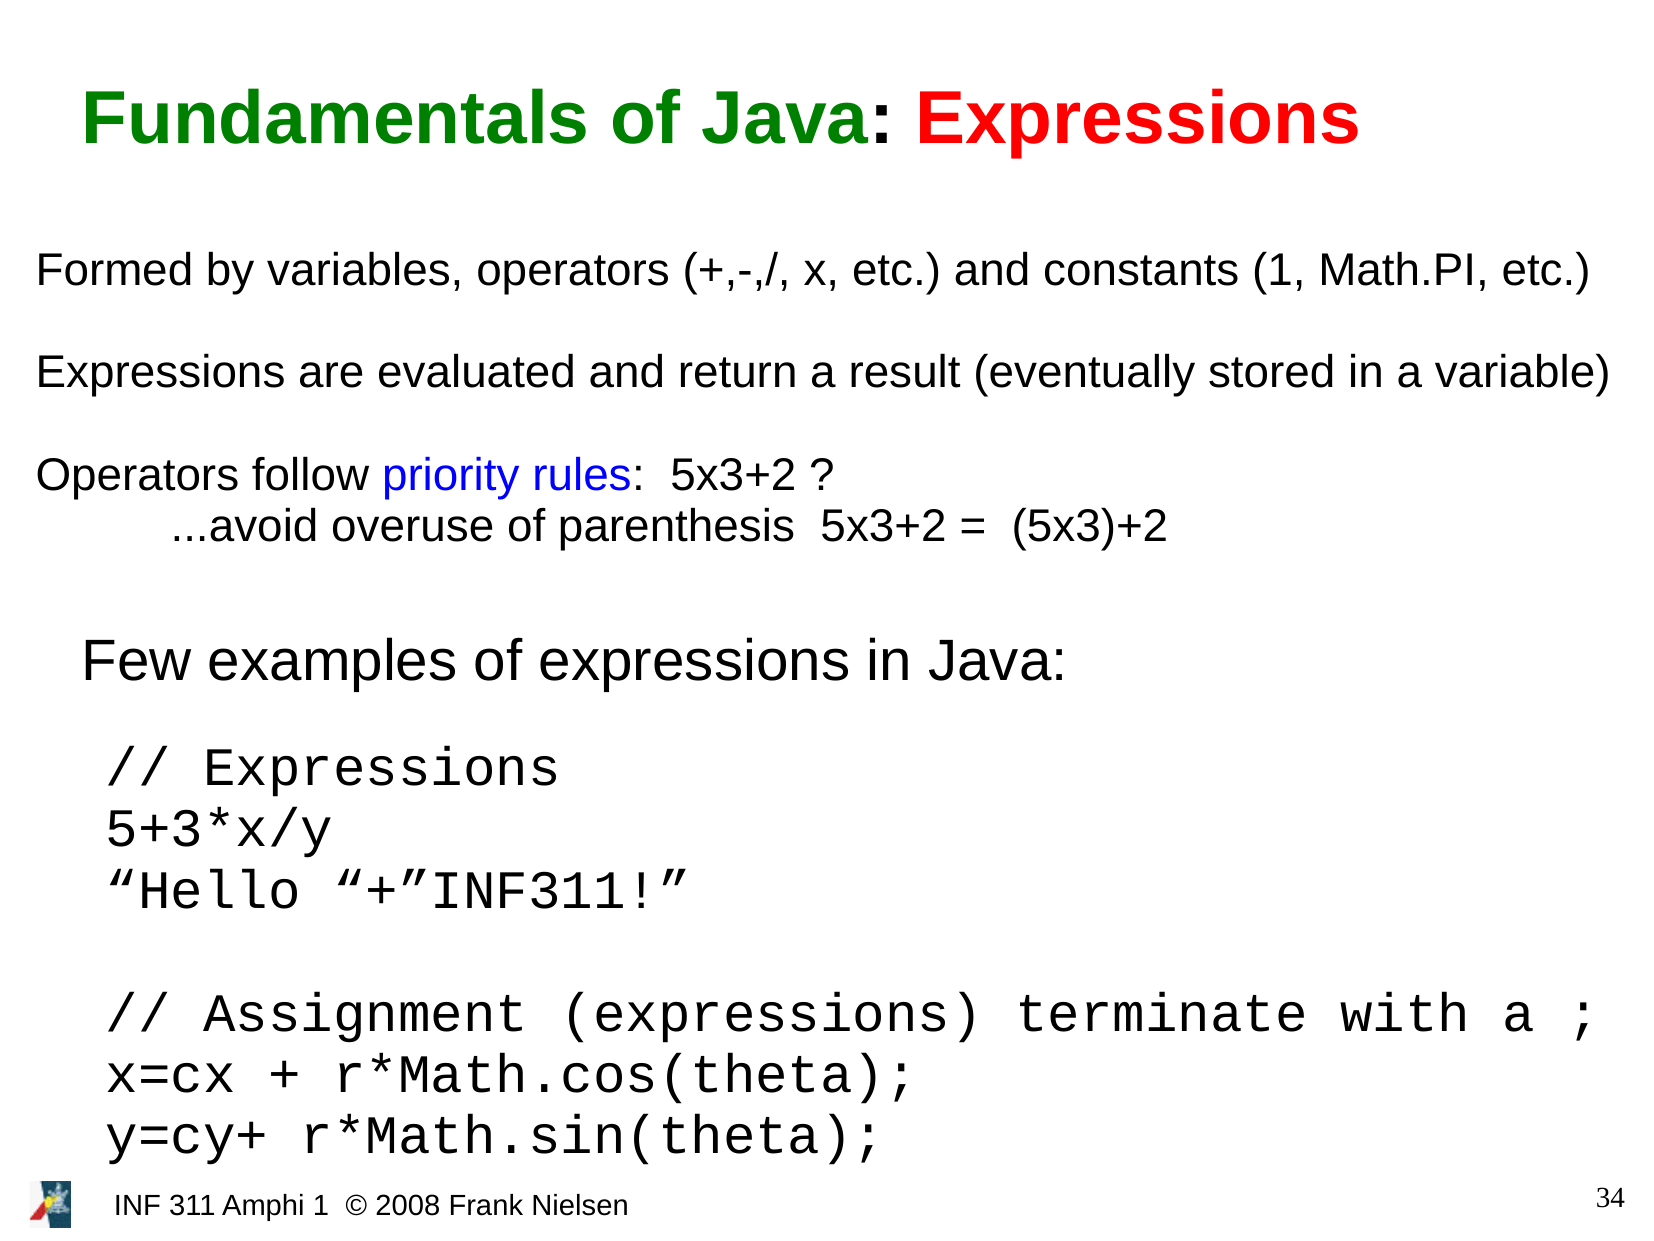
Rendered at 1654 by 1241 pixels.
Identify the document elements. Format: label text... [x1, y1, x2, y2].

text_box Few examples of expressions in Java: [67, 620, 1506, 700]
text_box // Expressions 5+3*x/y “Hello “+”INF311!” // Assignment (expressions) terminate with a ; x=cx + r*Math.cos(theta); y=cy+ r*Math.sin(theta); [90, 732, 1616, 1152]
picture [29, 1181, 71, 1228]
text_box Fundamentals of Java: Expressions [67, 68, 1506, 167]
text_box Formed by variables, operators (+,-,/, x, etc.) and constants (1, Math.PI, etc.) Expressions are evaluated and return a result (eventually stored in a variable) Operators follow priority rules: 5x3+2 ? ...avoid overuse of parenthesis 5x3+2 = (5x3)+2 [8, 236, 1642, 558]
